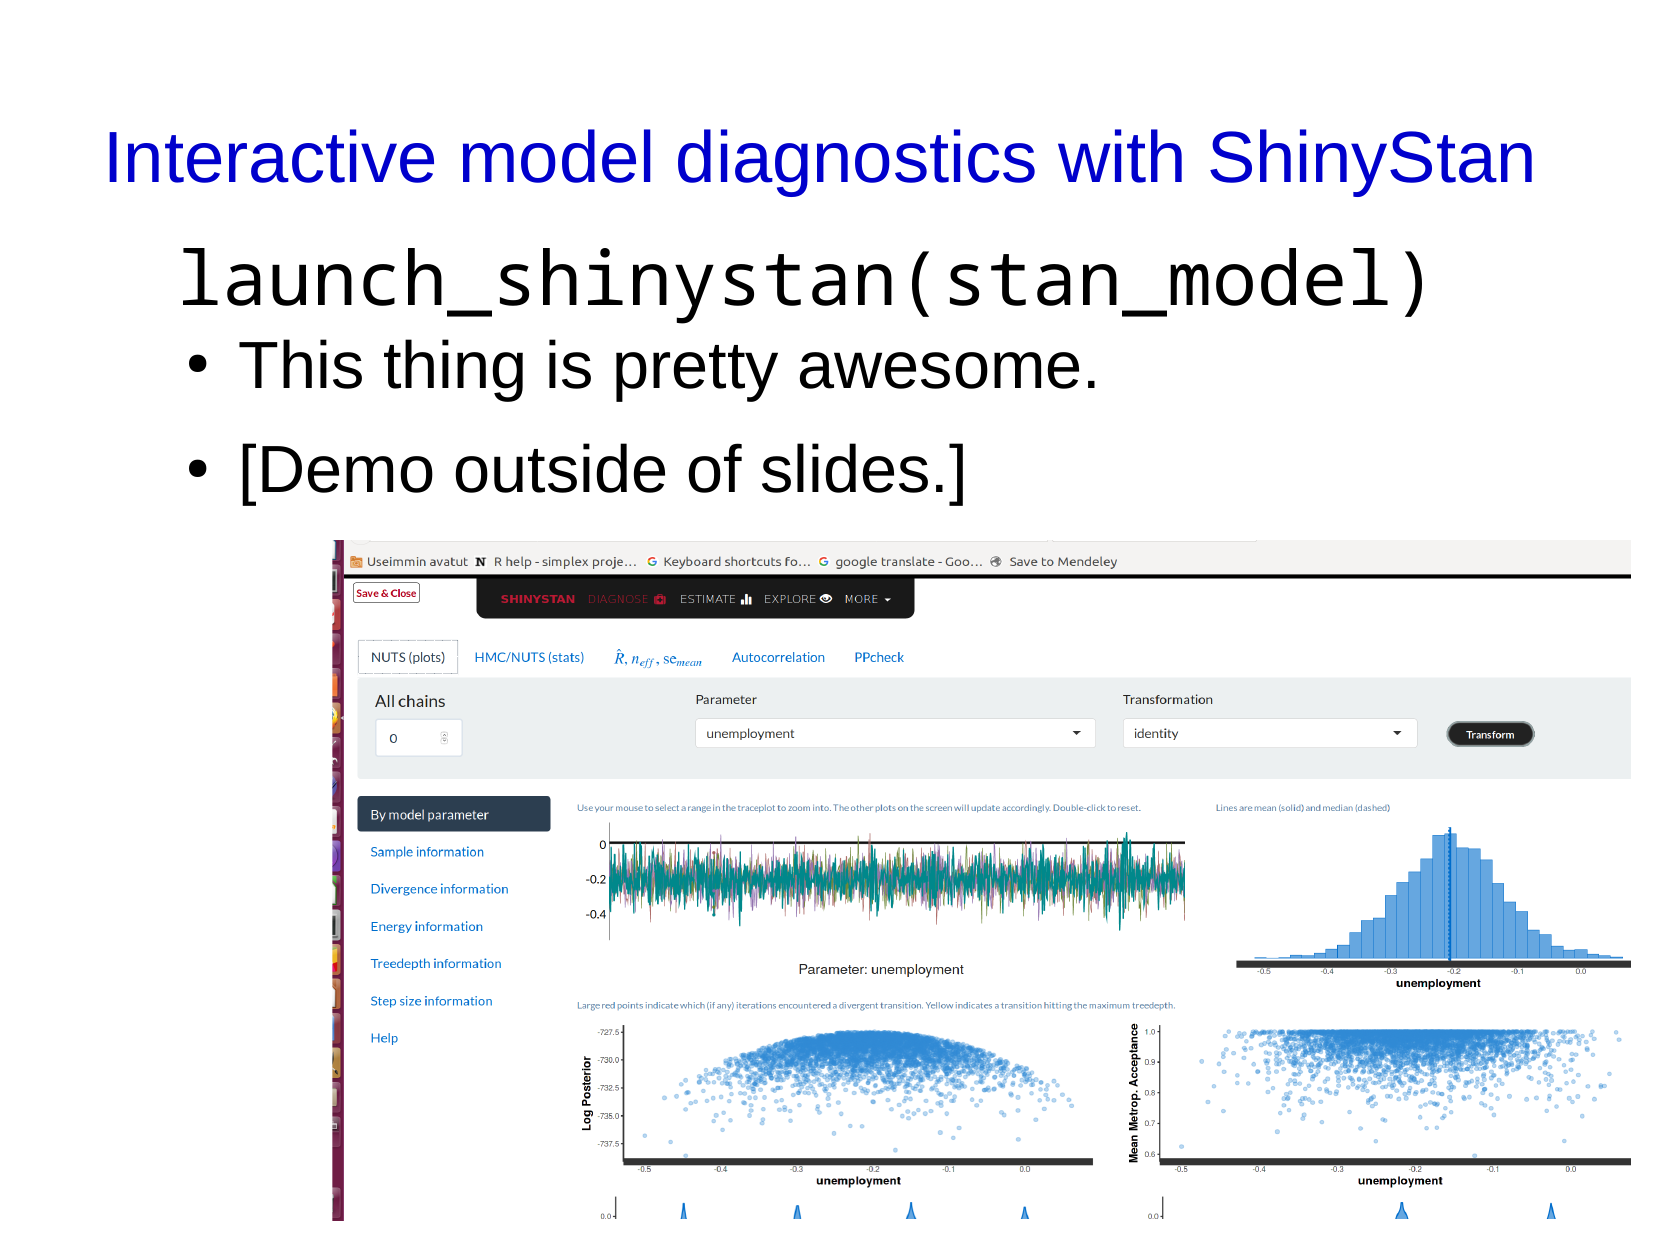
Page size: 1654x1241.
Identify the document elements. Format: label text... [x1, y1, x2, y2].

picture [332, 540, 1631, 1221]
title Interactive model diagnostics with ShinyStan [59, 110, 1548, 250]
text_box launch_shinystan(stan_model) [163, 217, 1471, 317]
list This thing is pretty awesome. [Demo outside of slides.] [168, 328, 1151, 554]
